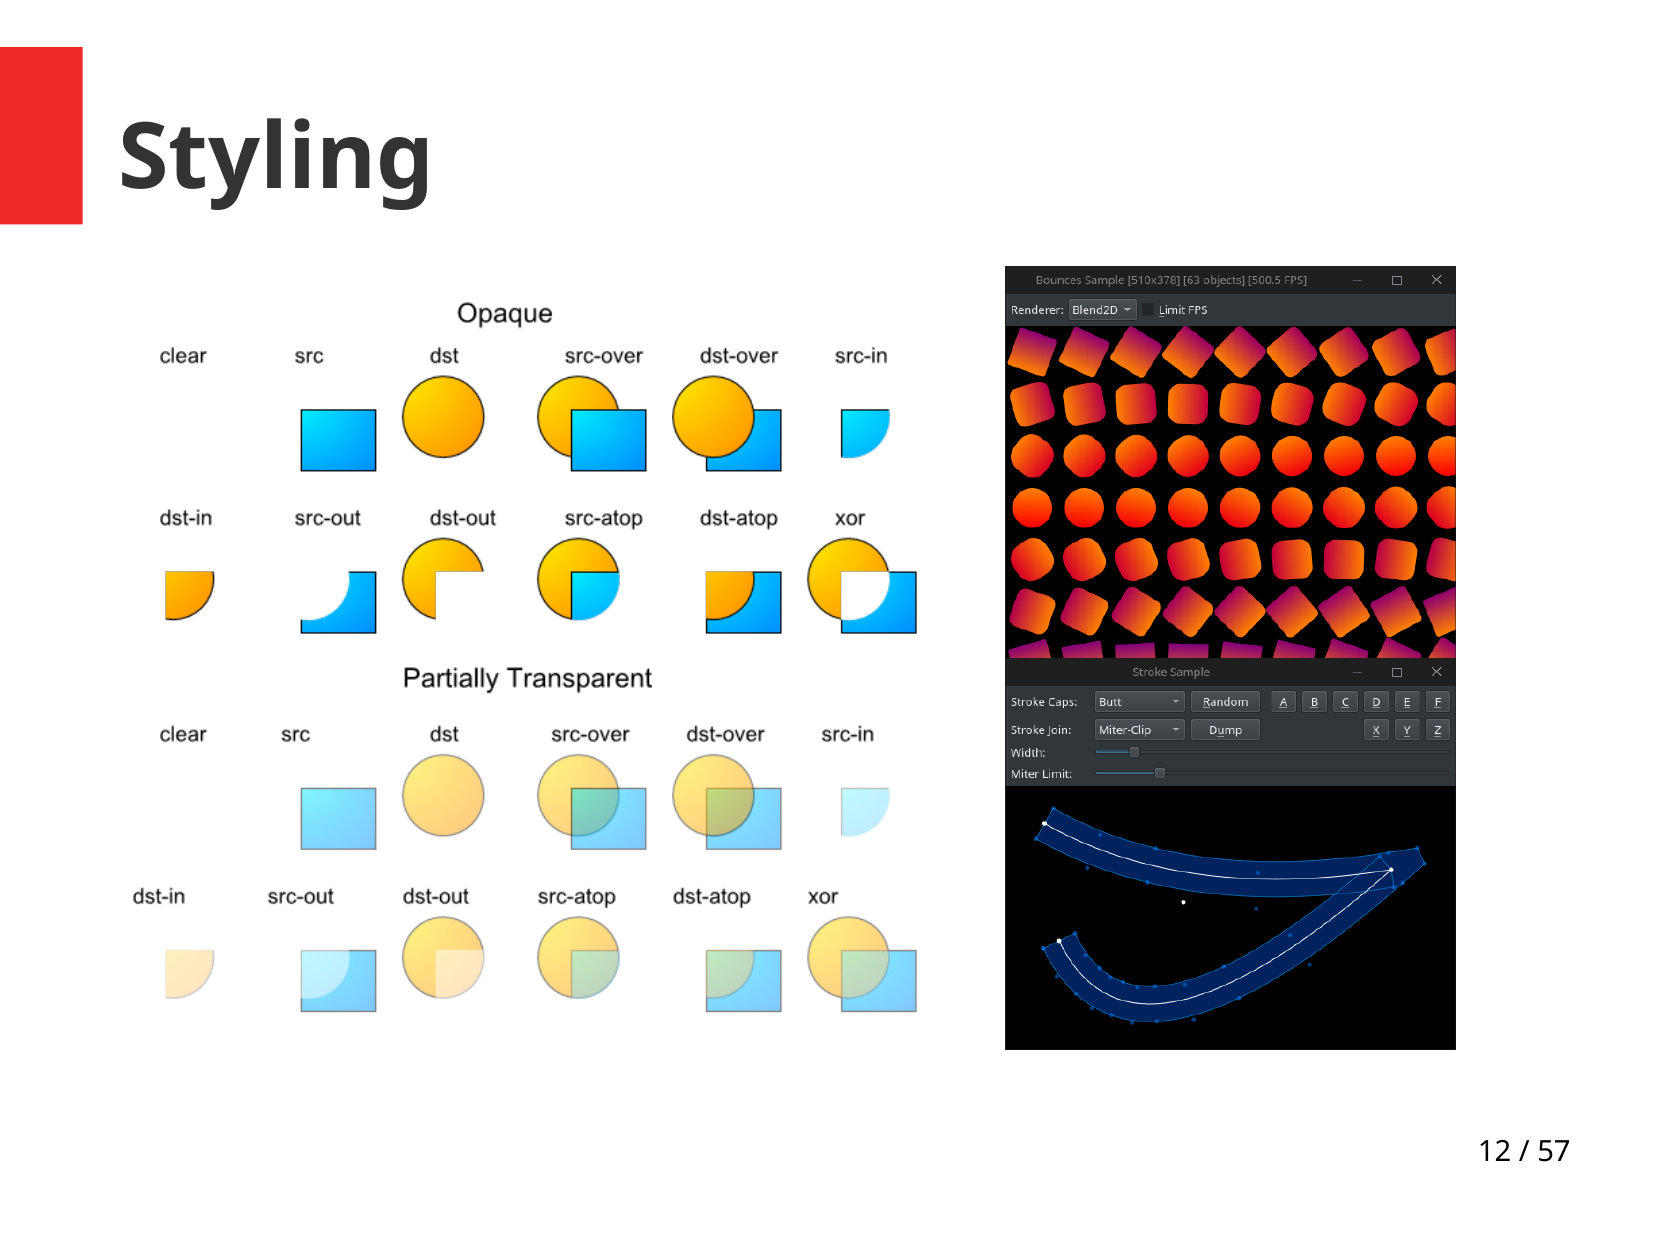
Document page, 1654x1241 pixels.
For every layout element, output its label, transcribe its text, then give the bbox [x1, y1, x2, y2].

picture [105, 254, 983, 1066]
title Styling [118, 49, 1571, 257]
picture [1005, 266, 1456, 1051]
